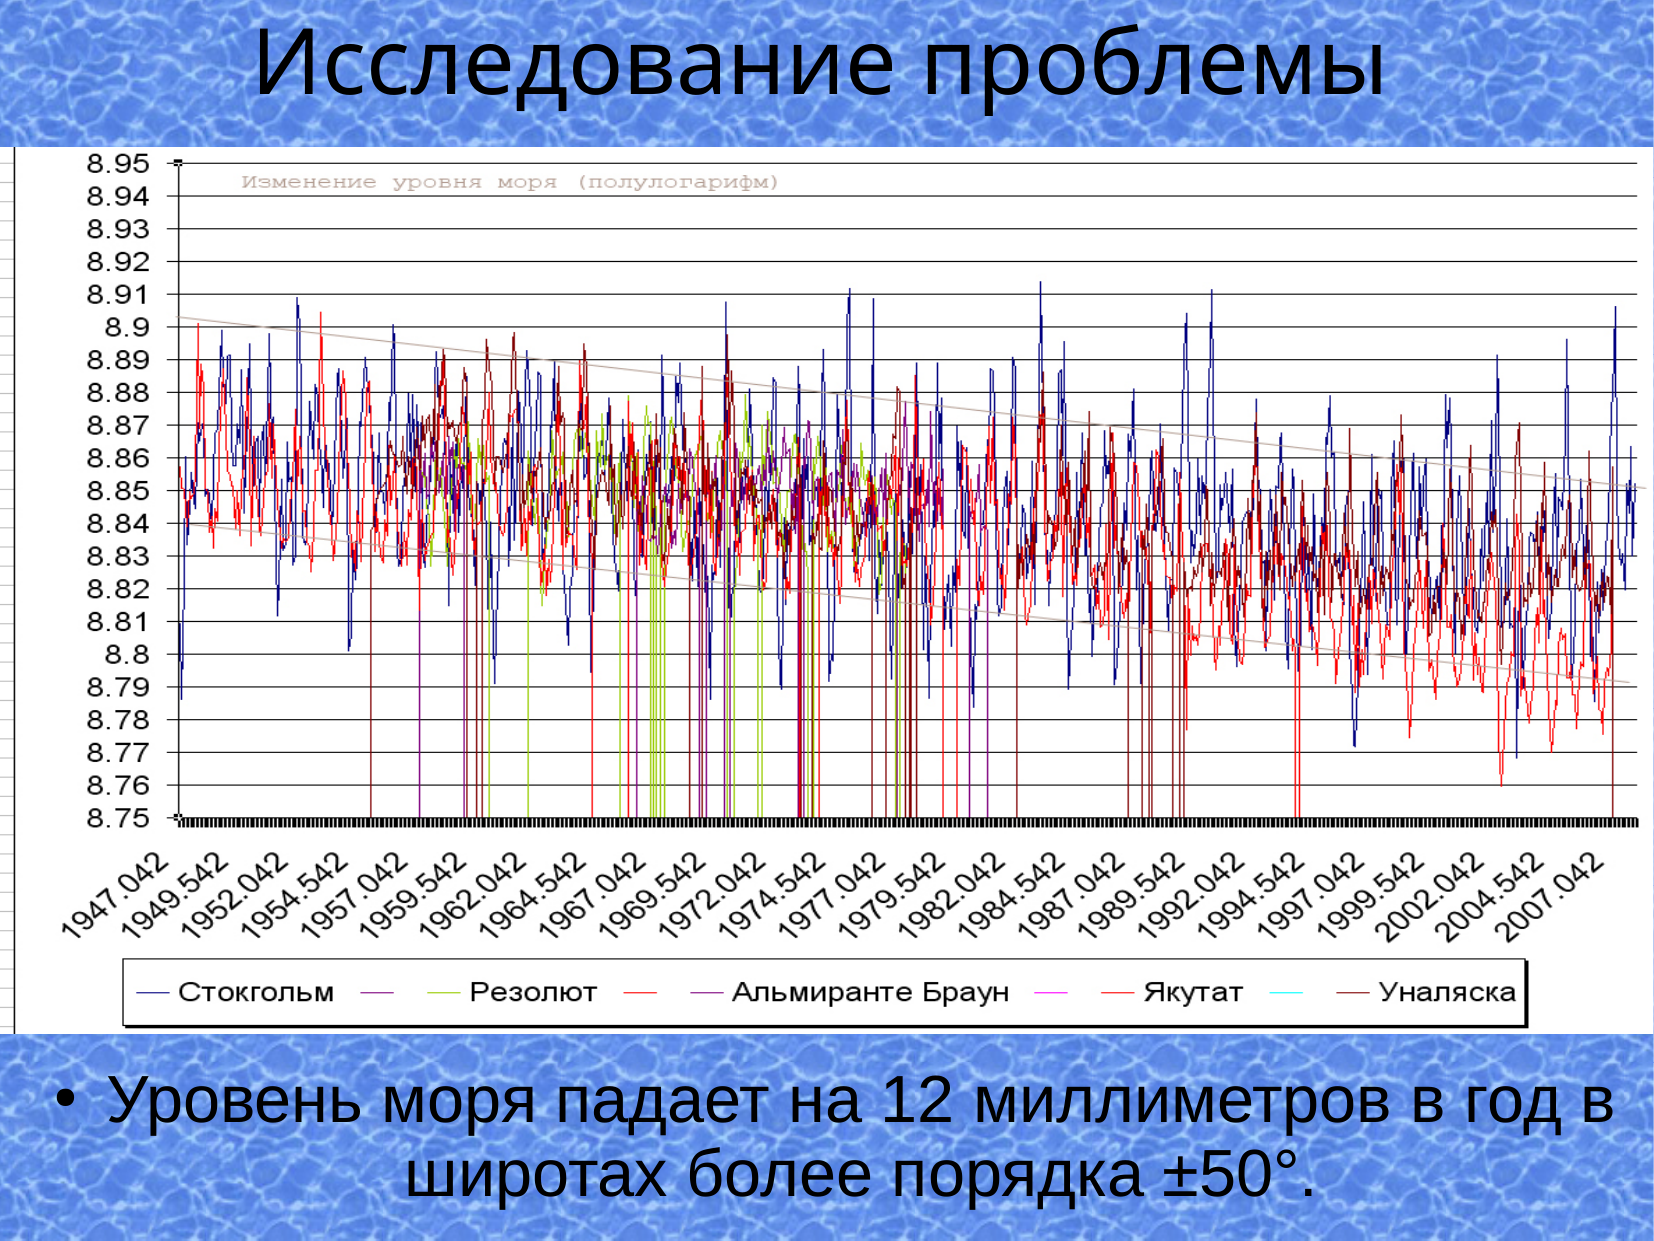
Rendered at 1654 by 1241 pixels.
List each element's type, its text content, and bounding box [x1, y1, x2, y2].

picture [0, 0, 1654, 1061]
title Исследование проблемы [76, 0, 1565, 124]
list Уровень моря падает на 12 миллиметров в год в широтах более порядка ±50°. [0, 1061, 1654, 1241]
